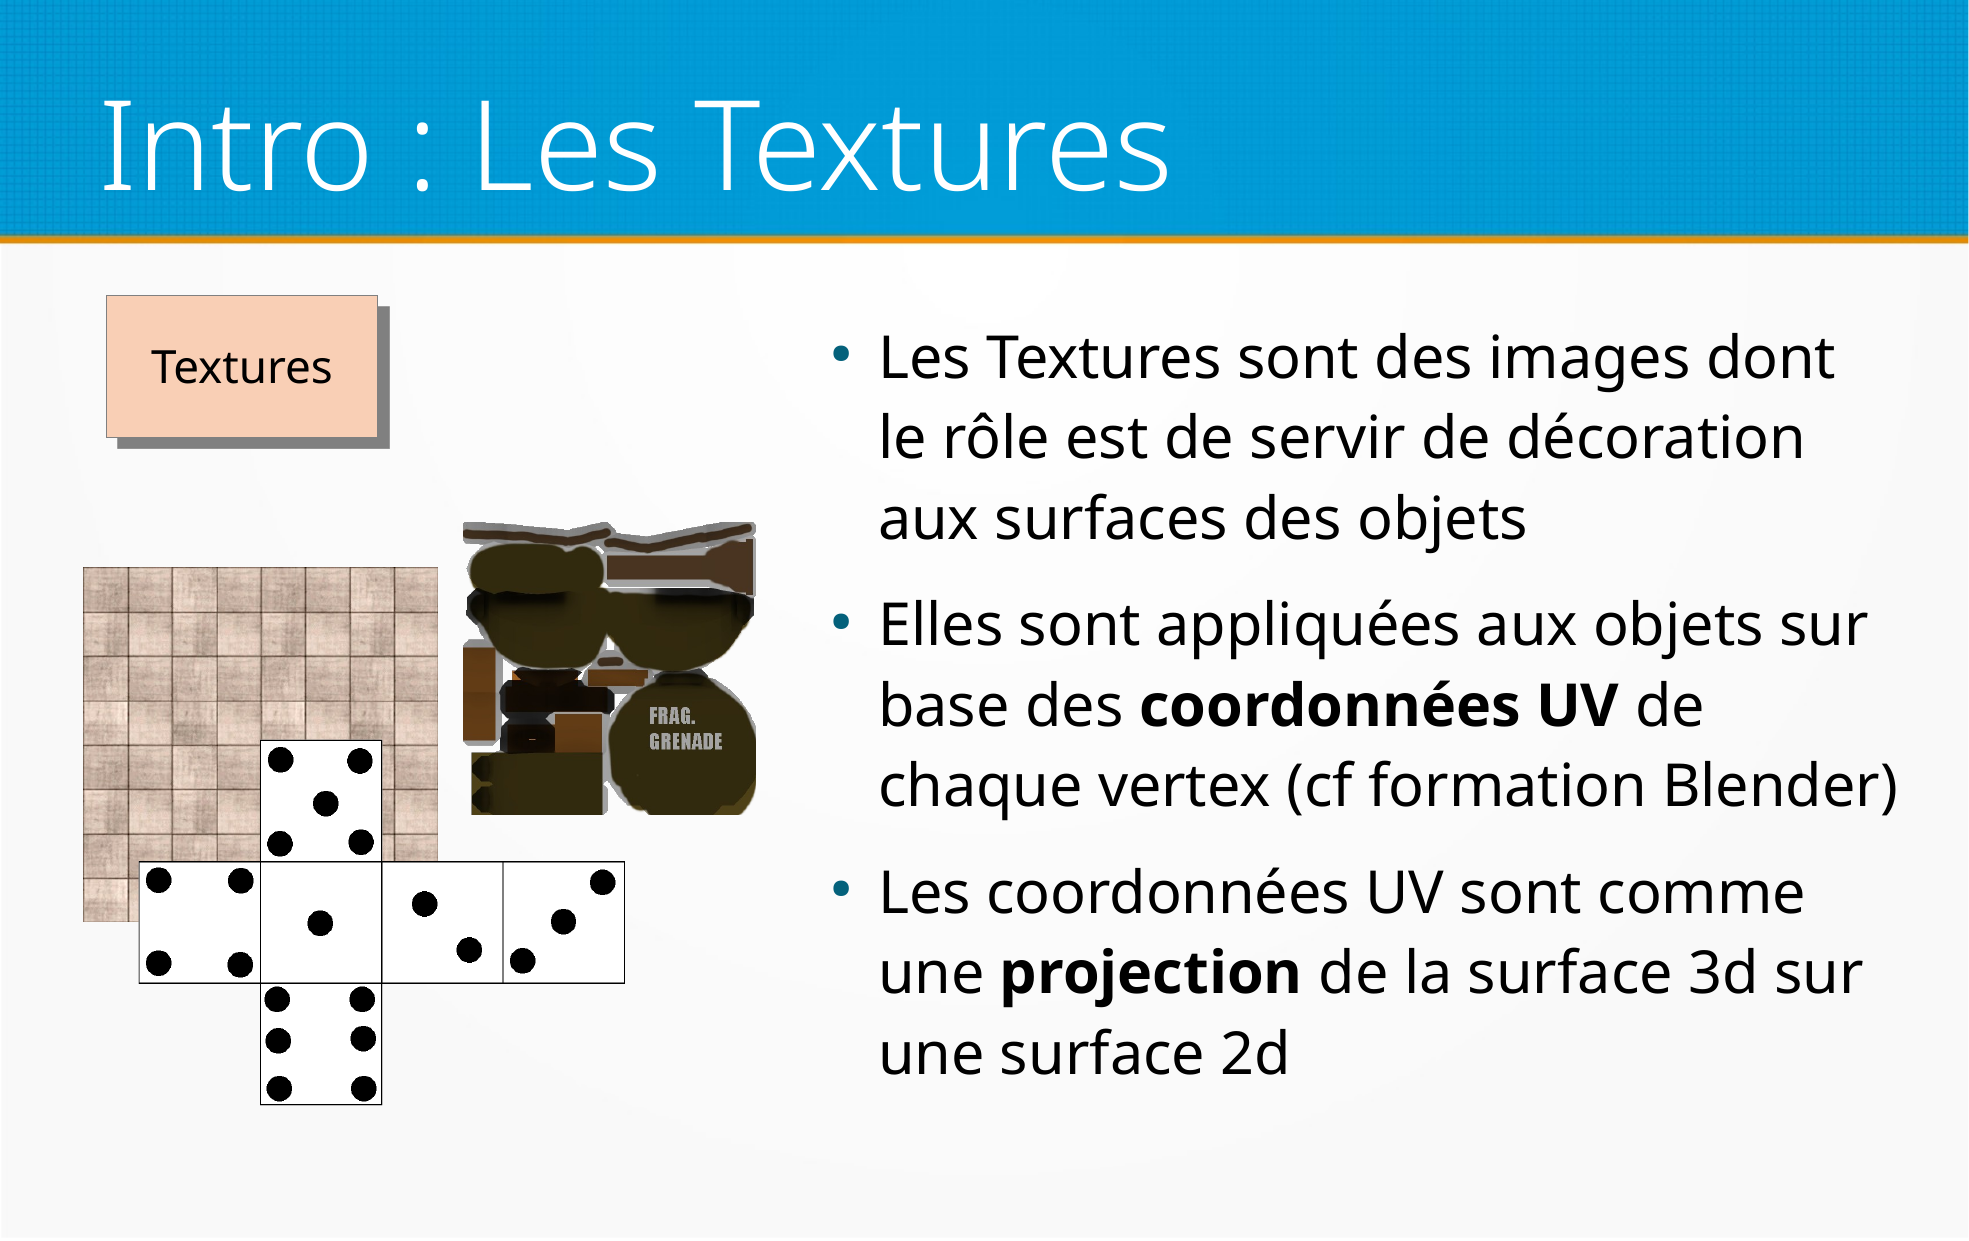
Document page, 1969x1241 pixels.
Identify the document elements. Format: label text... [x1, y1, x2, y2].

title Intro : Les Textures [98, 19, 1870, 227]
picture [0, 233, 1969, 1241]
text_box Textures [106, 295, 378, 438]
list Les Textures sont des images dont le rôle est de servir de décoration aux surfaces des objets Elles sont appliquées aux objets sur base des coordonnées UV de chaque vertex (cf formation Blender) Les coordonnées UV sont comme une projection de la surface 3d sur une surface 2d [814, 315, 1902, 1170]
